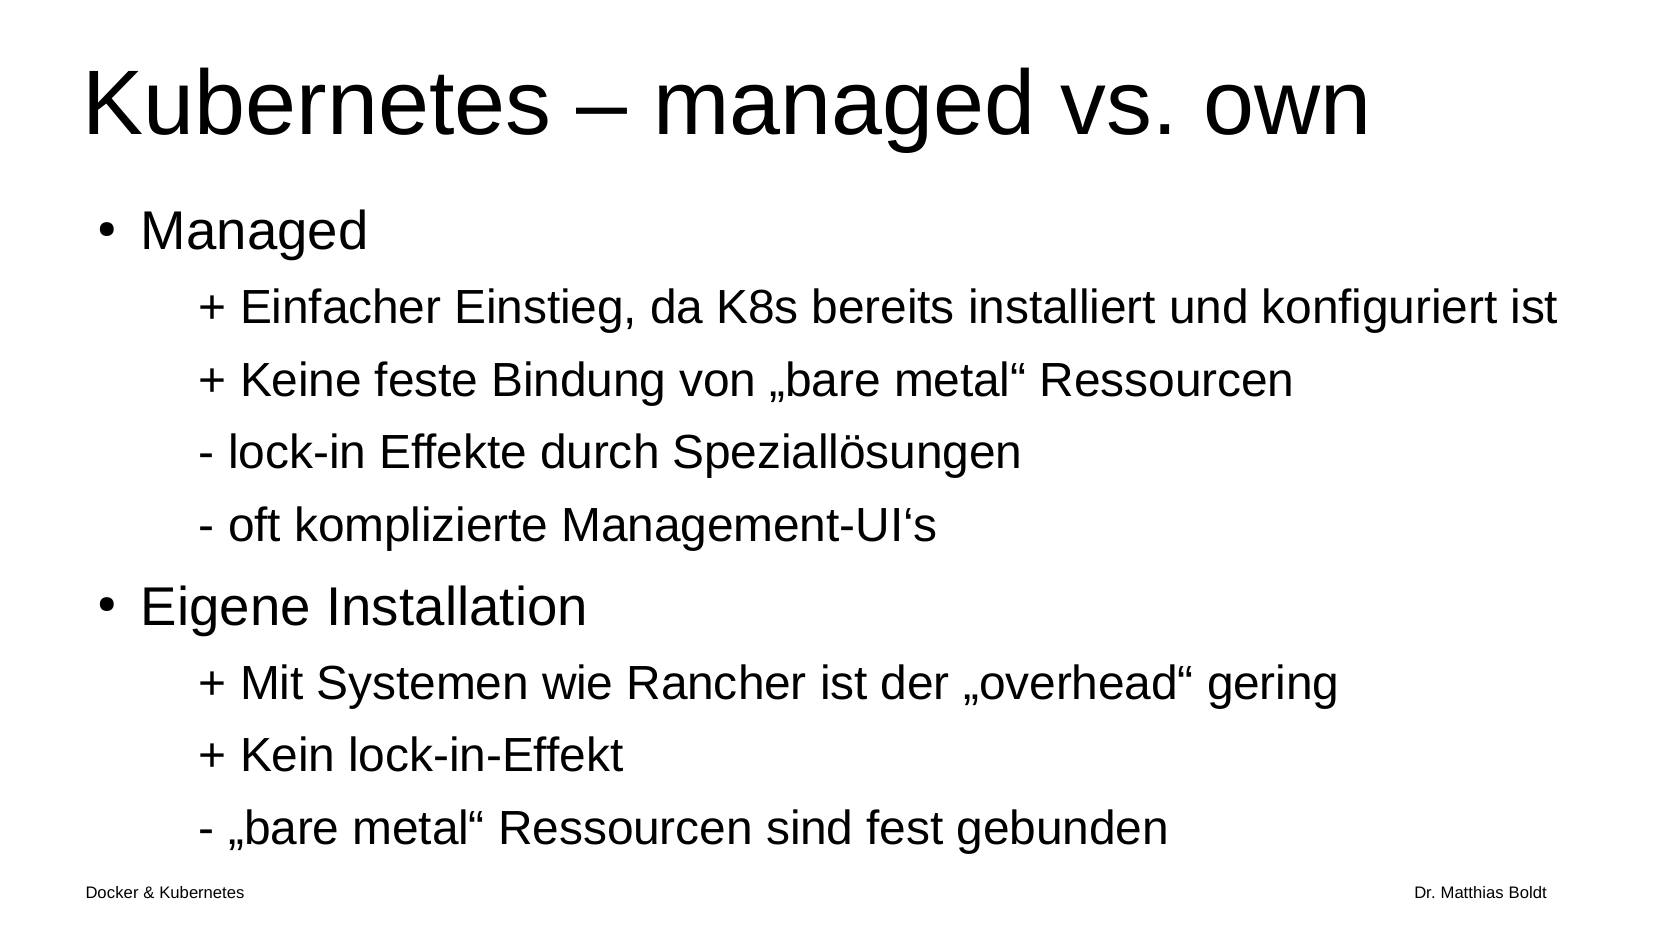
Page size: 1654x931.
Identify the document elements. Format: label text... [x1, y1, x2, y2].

list Managed + Einfacher Einstieg, da K8s bereits installiert und konfiguriert ist + Keine feste Bindung von „bare metal“ Ressourcen - lock-in Effekte durch Speziallösungen - oft komplizierte Management-UI‘s Eigene Installation + Mit Systemen wie Rancher ist der „overhead“ gering + Kein lock-in-Effekt - „bare metal“ Ressourcen sind fest gebunden [82, 199, 1607, 863]
text_box Docker & Kubernetes Dr. Matthias Boldt [70, 875, 1563, 910]
title Kubernetes – managed vs. own [82, 25, 1571, 181]
